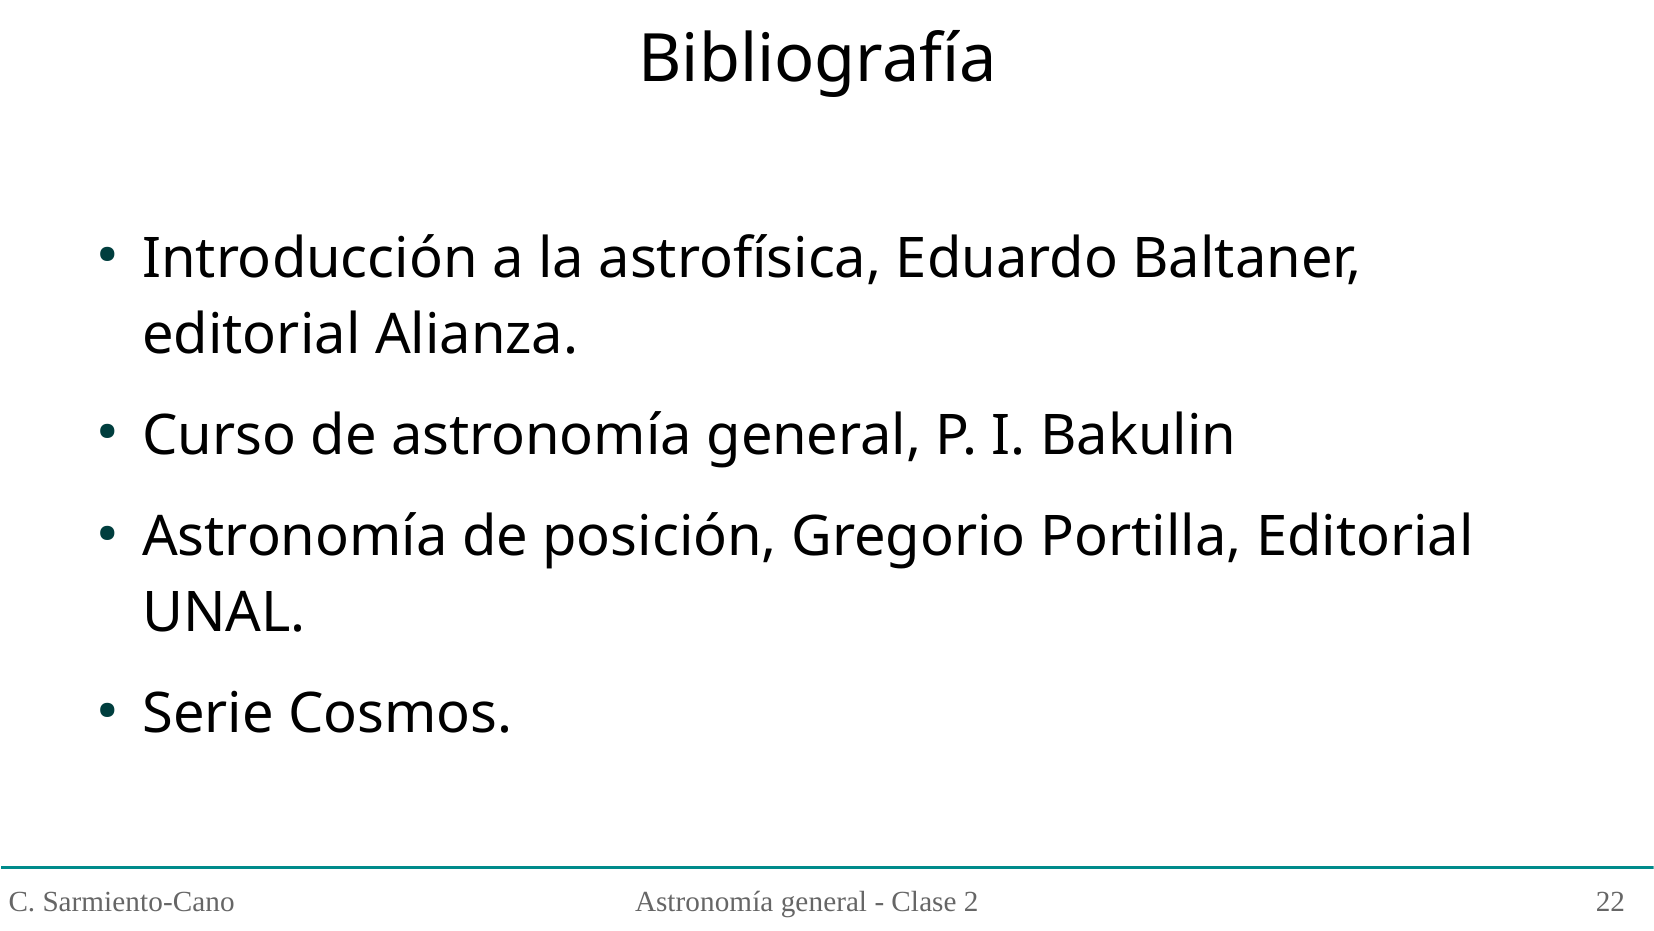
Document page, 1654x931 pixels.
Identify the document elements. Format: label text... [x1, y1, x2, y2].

title Bibliografía [82, 0, 1571, 134]
list Introducción a la astrofísica, Eduardo Baltaner, editorial Alianza. Curso de astronomía general, P. I. Bakulin Astronomía de posición, Gregorio Portilla, Editorial UNAL. Serie Cosmos. [82, 217, 1571, 758]
